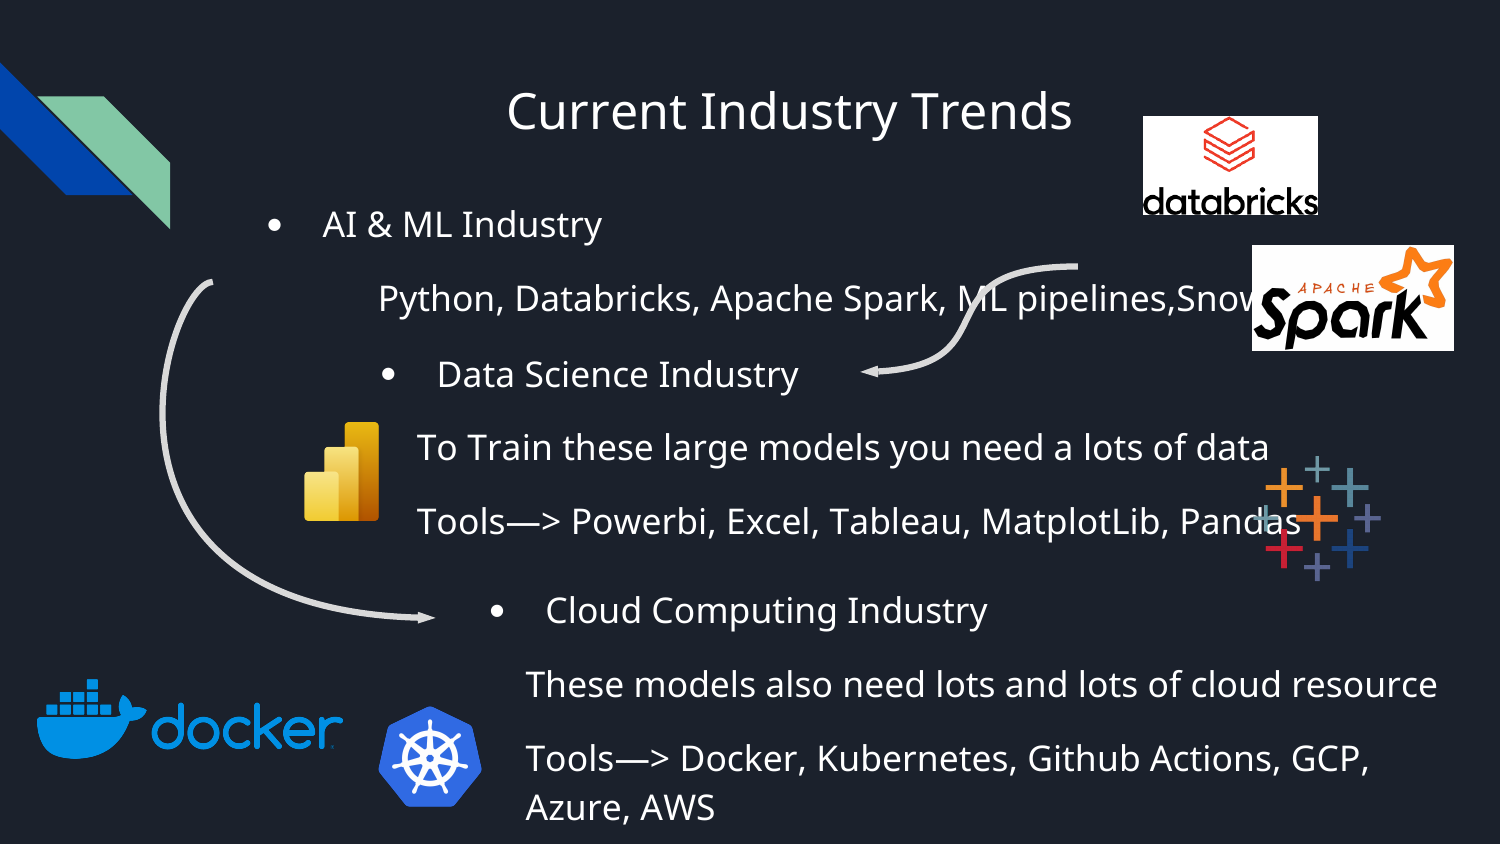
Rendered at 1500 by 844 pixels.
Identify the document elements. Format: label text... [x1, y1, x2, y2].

picture [1234, 453, 1400, 594]
picture [34, 668, 346, 774]
text_box Data Science Industry To Train these large models you need a lots of data Tools—> Powerbi, Excel, Tableau, MatplotLib, Pandas [326, 330, 1355, 553]
picture [1143, 116, 1318, 215]
title Current Industry Trends [212, 64, 1368, 181]
text_box Cloud Computing Industry These models also need lots and lots of cloud resource Tools—> Docker, Kubernetes, Github Actions, GCP, Azure, AWS [435, 566, 1464, 844]
picture [292, 422, 391, 521]
picture [1252, 245, 1454, 351]
list AI & ML Industry Python, Databricks, Apache Spark, ML pipelines,Snowflake [212, 181, 1368, 383]
picture [366, 704, 495, 820]
